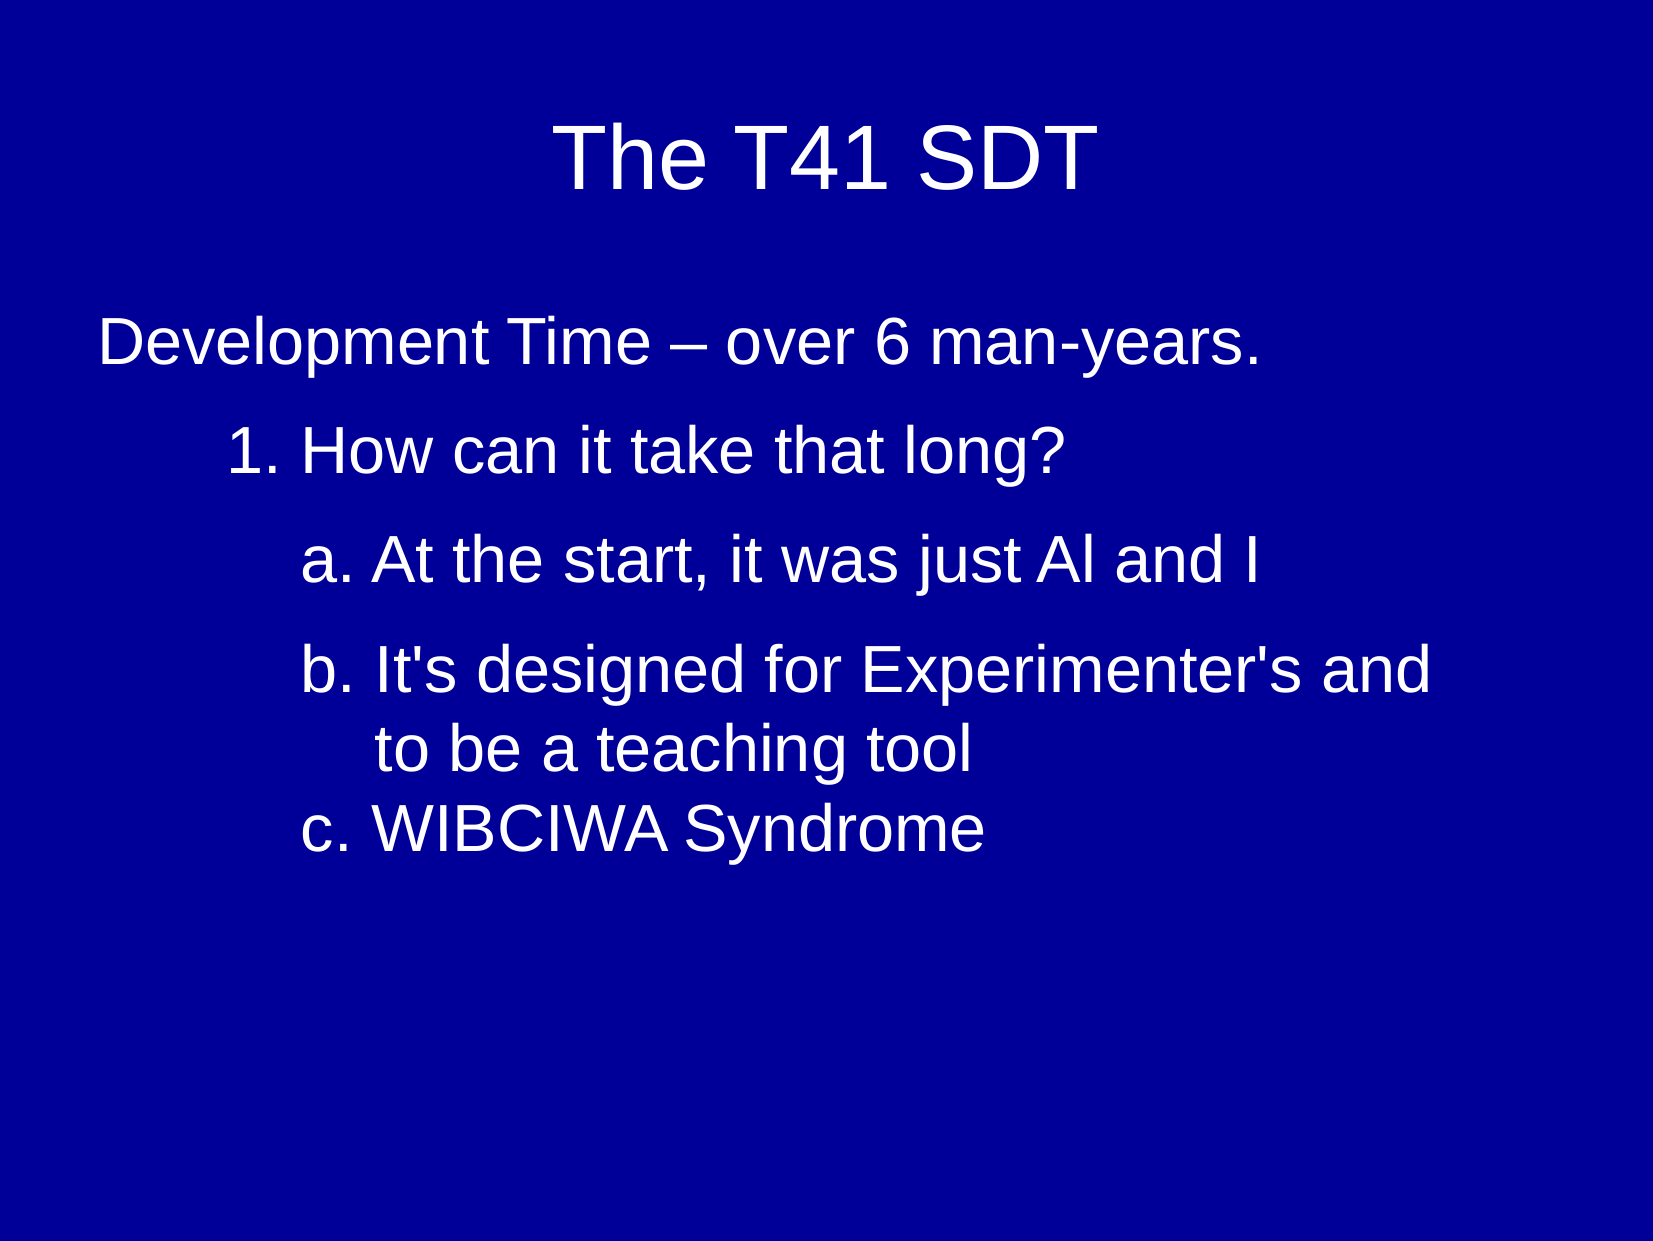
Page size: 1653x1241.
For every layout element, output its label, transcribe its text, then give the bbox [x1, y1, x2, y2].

text_box Development Time – over 6 man-years. 1. How can it take that long? a. At the start, it was just Al and I b. It's designed for Experimenter's and to be a teaching tool c. WIBCIWA Syndrome [82, 290, 1571, 1109]
text_box The T41 SDT [82, 49, 1571, 257]
